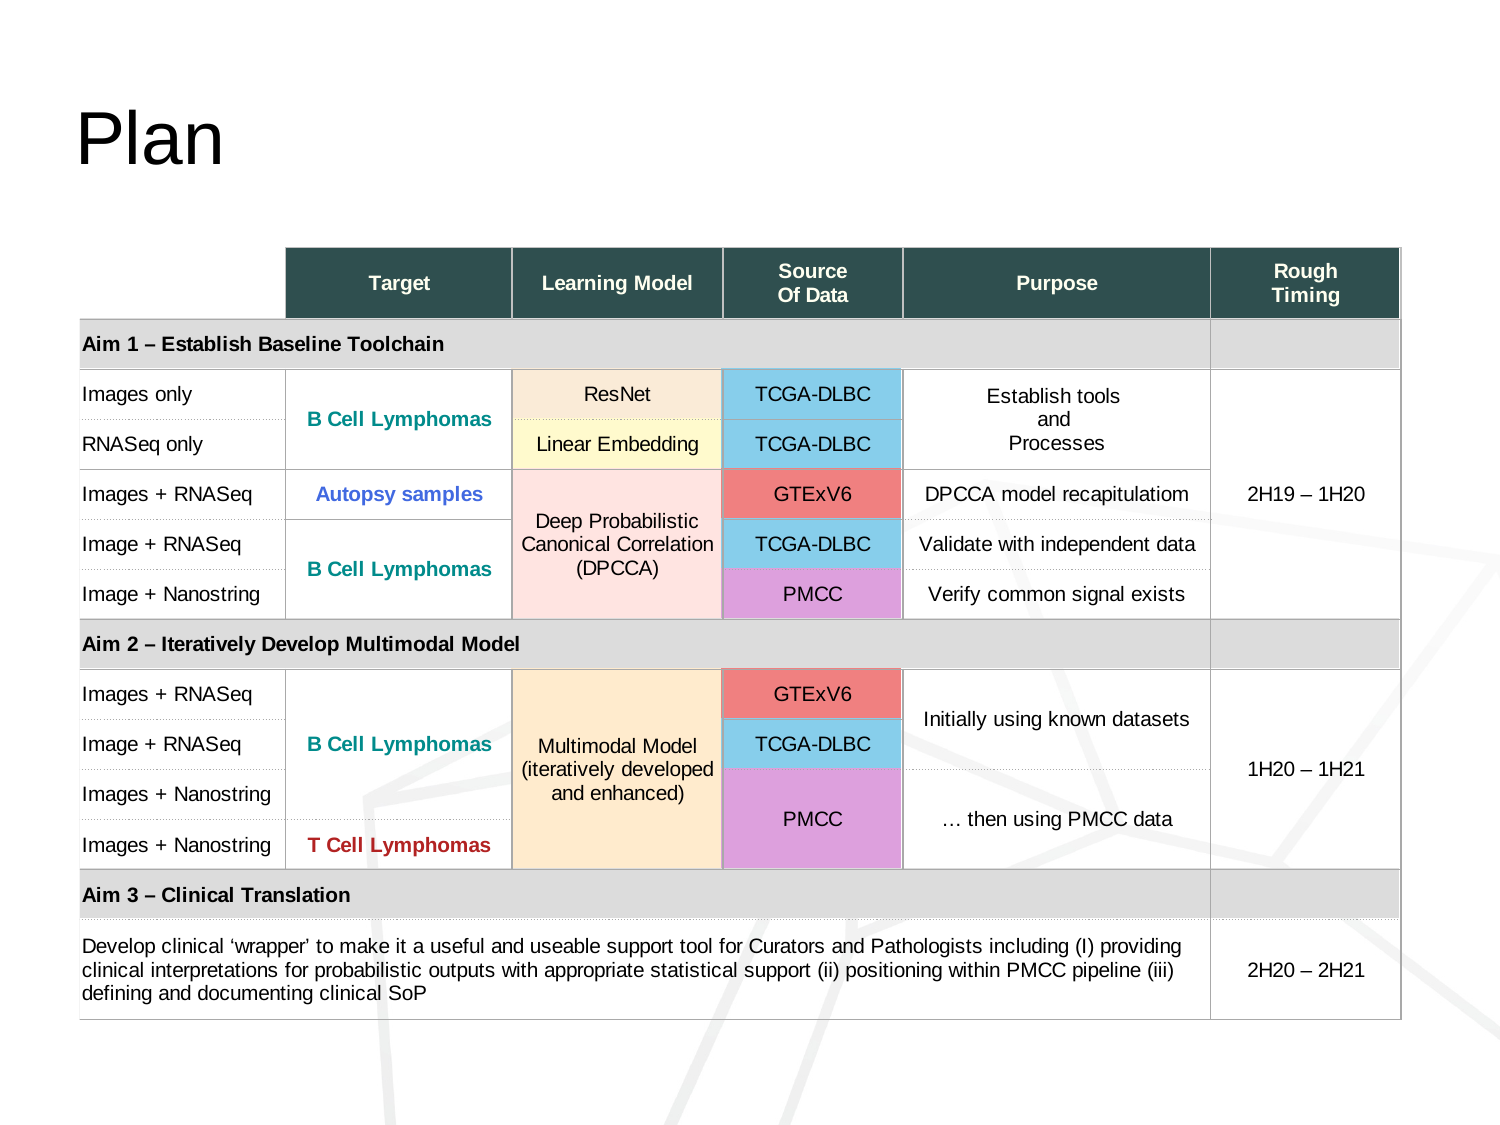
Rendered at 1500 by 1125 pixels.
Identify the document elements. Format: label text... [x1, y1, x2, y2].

picture [0, 0, 1500, 1125]
title Plan [75, 45, 1247, 233]
